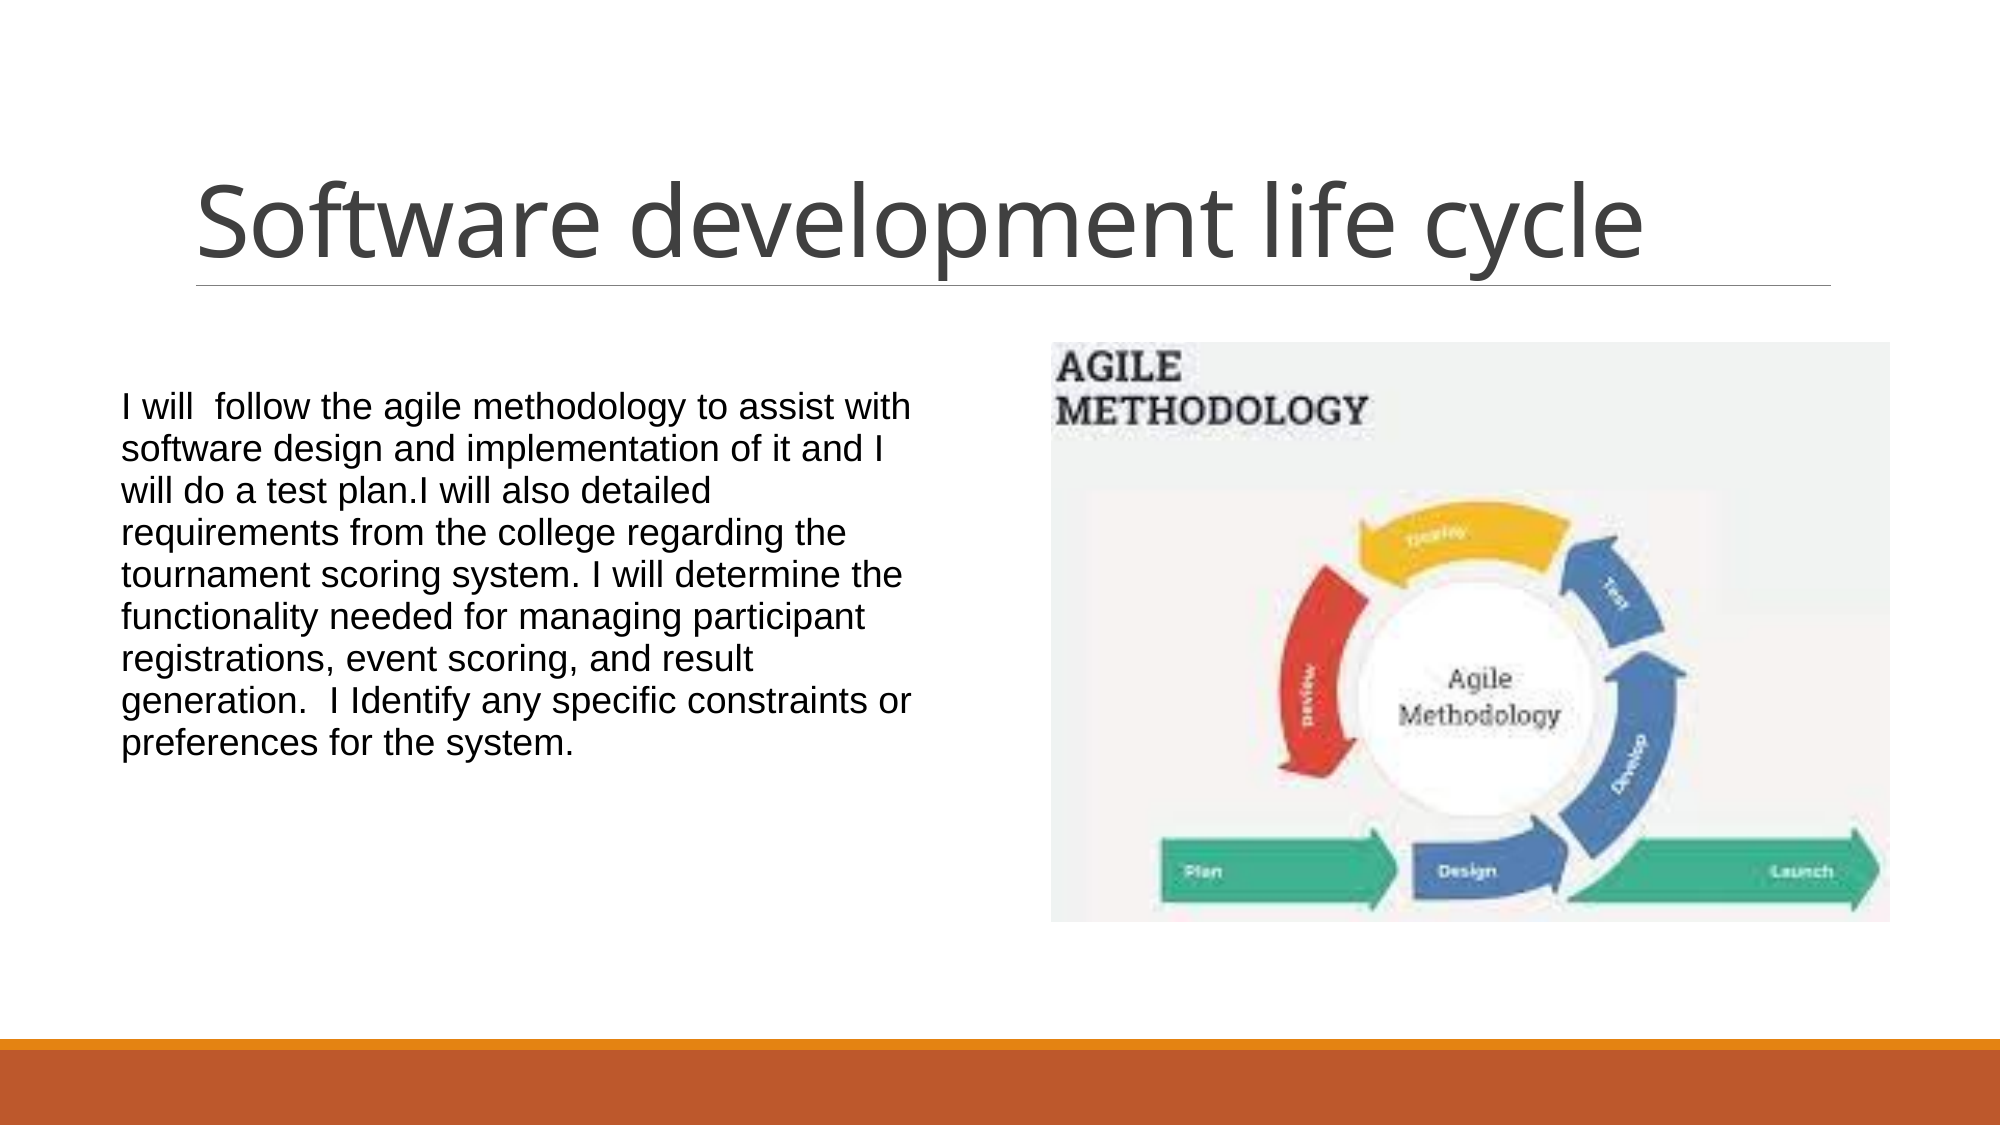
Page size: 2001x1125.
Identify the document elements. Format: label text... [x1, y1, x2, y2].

picture [1051, 342, 1890, 922]
text_box I will follow the agile methodology to assist with software design and implementation of it and I will do a test plan.I will also detailed requirements from the college regarding the tournament scoring system. I will determine the functionality needed for managing participant registrations, event scoring, and result generation. I Identify any specific constraints or preferences for the system. [106, 377, 934, 903]
title Software development life cycle [180, 47, 1831, 286]
